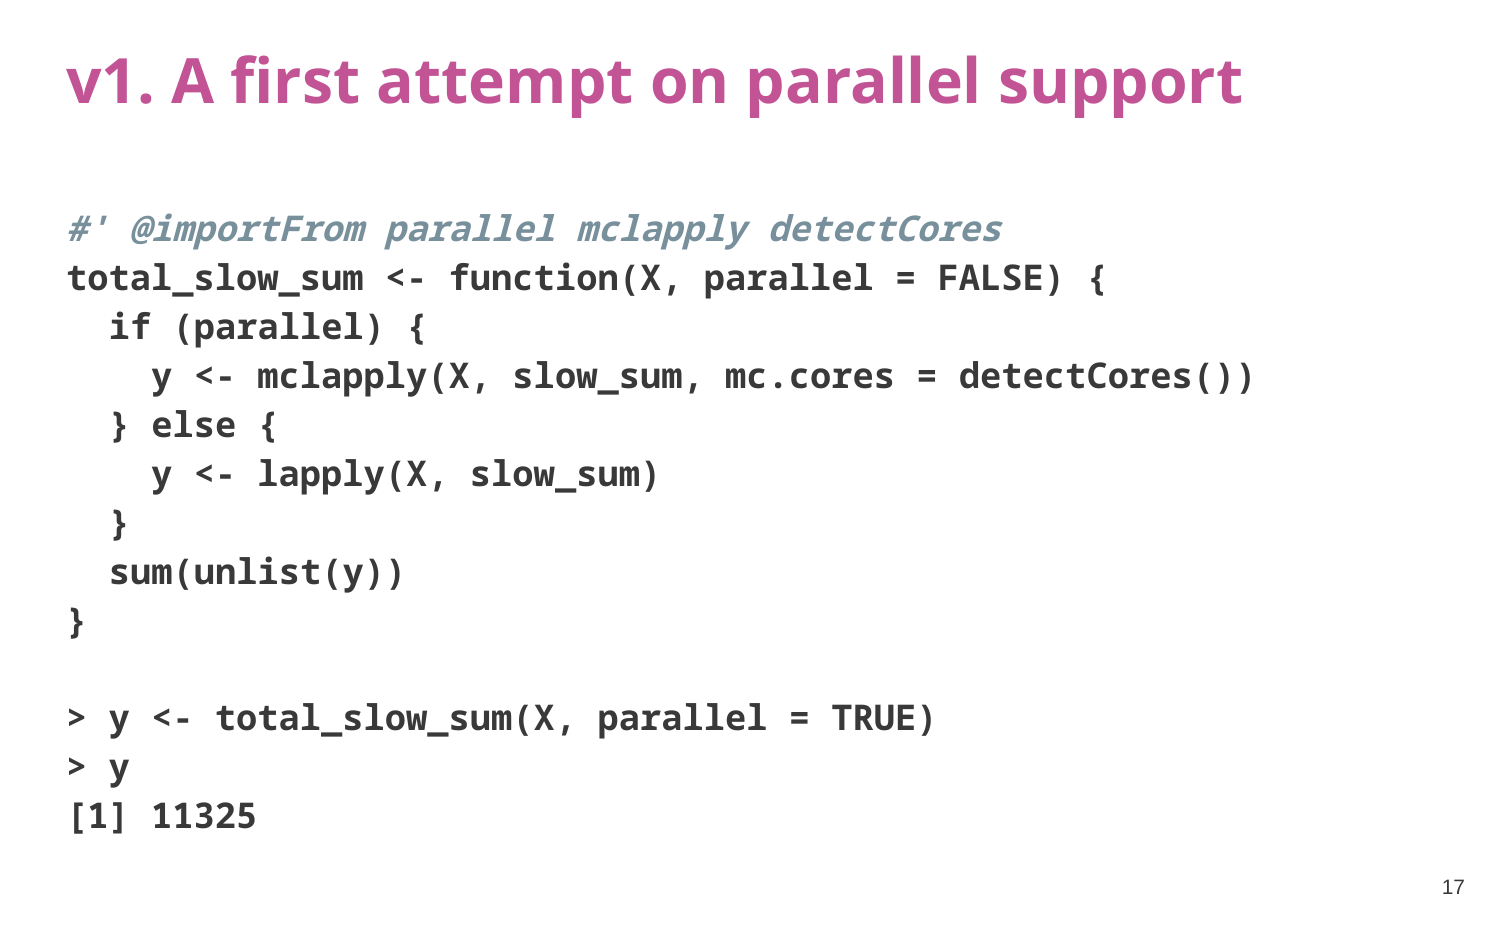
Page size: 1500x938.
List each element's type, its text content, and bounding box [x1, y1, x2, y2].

slide_number <number> [1389, 849, 1480, 922]
list #' @importFrom parallel mclapply detectCores total_slow_sum <- function(X, parallel = FALSE) { if (parallel) { y <- mclapply(X, slow_sum, mc.cores = detectCores()) } else { y <- lapply(X, slow_sum) } sum(unlist(y)) } > y <- total_slow_sum(X, parallel = TRUE) > y [1] 11325 [51, 185, 1449, 877]
title v1. A first attempt on parallel support [51, 25, 1449, 130]
